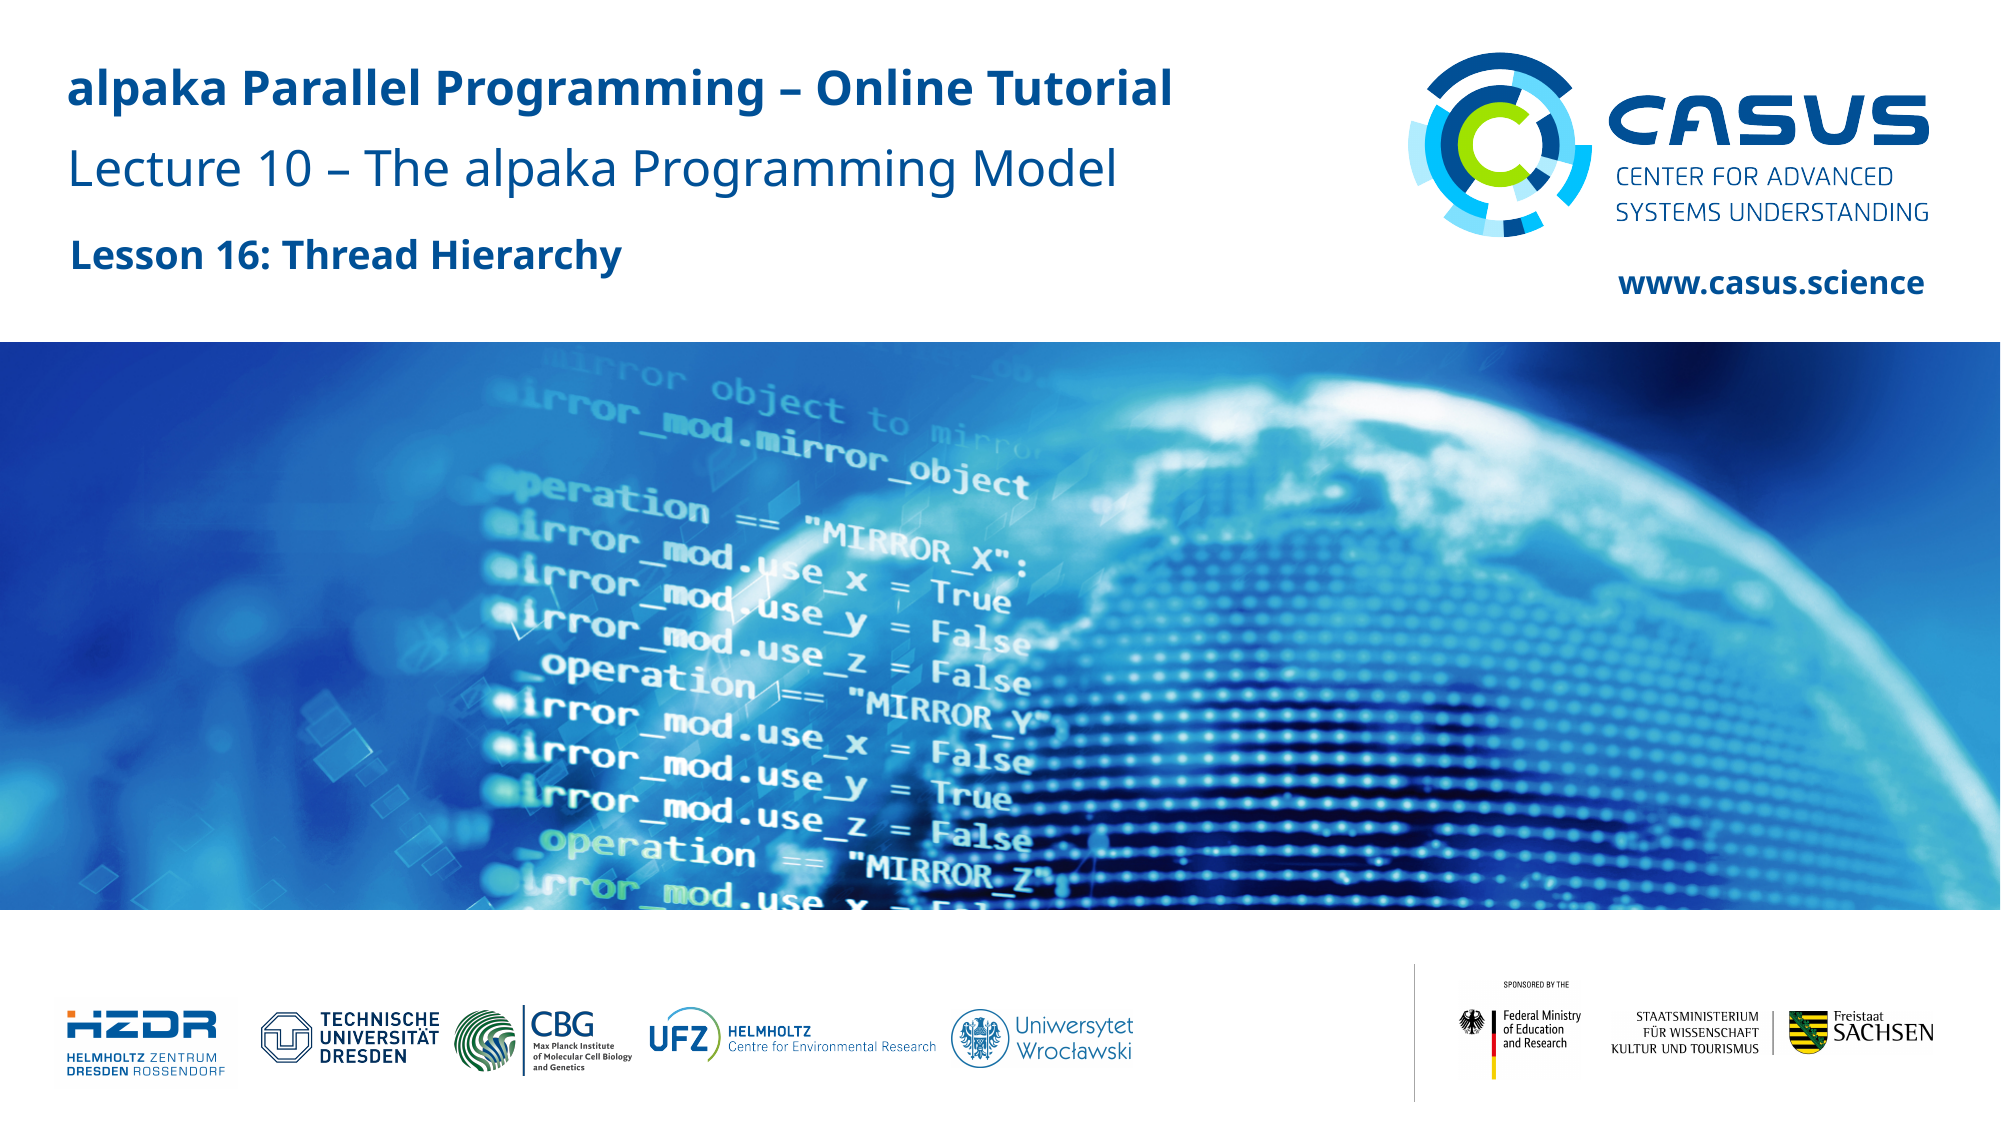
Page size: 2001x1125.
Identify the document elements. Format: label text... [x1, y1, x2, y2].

picture [1611, 1011, 1933, 1055]
picture [261, 1012, 439, 1063]
text_box Lesson 16: Thread Hierarchy [54, 219, 1377, 289]
picture [454, 982, 1133, 1084]
picture [1458, 980, 1581, 1080]
subtitle Lecture 10 – The alpaka Programming Model [67, 132, 1390, 202]
picture [1408, 52, 1929, 238]
picture [0, 342, 2001, 910]
picture [54, 997, 238, 1089]
title alpaka Parallel Programming – Online Tutorial [66, 53, 1389, 122]
